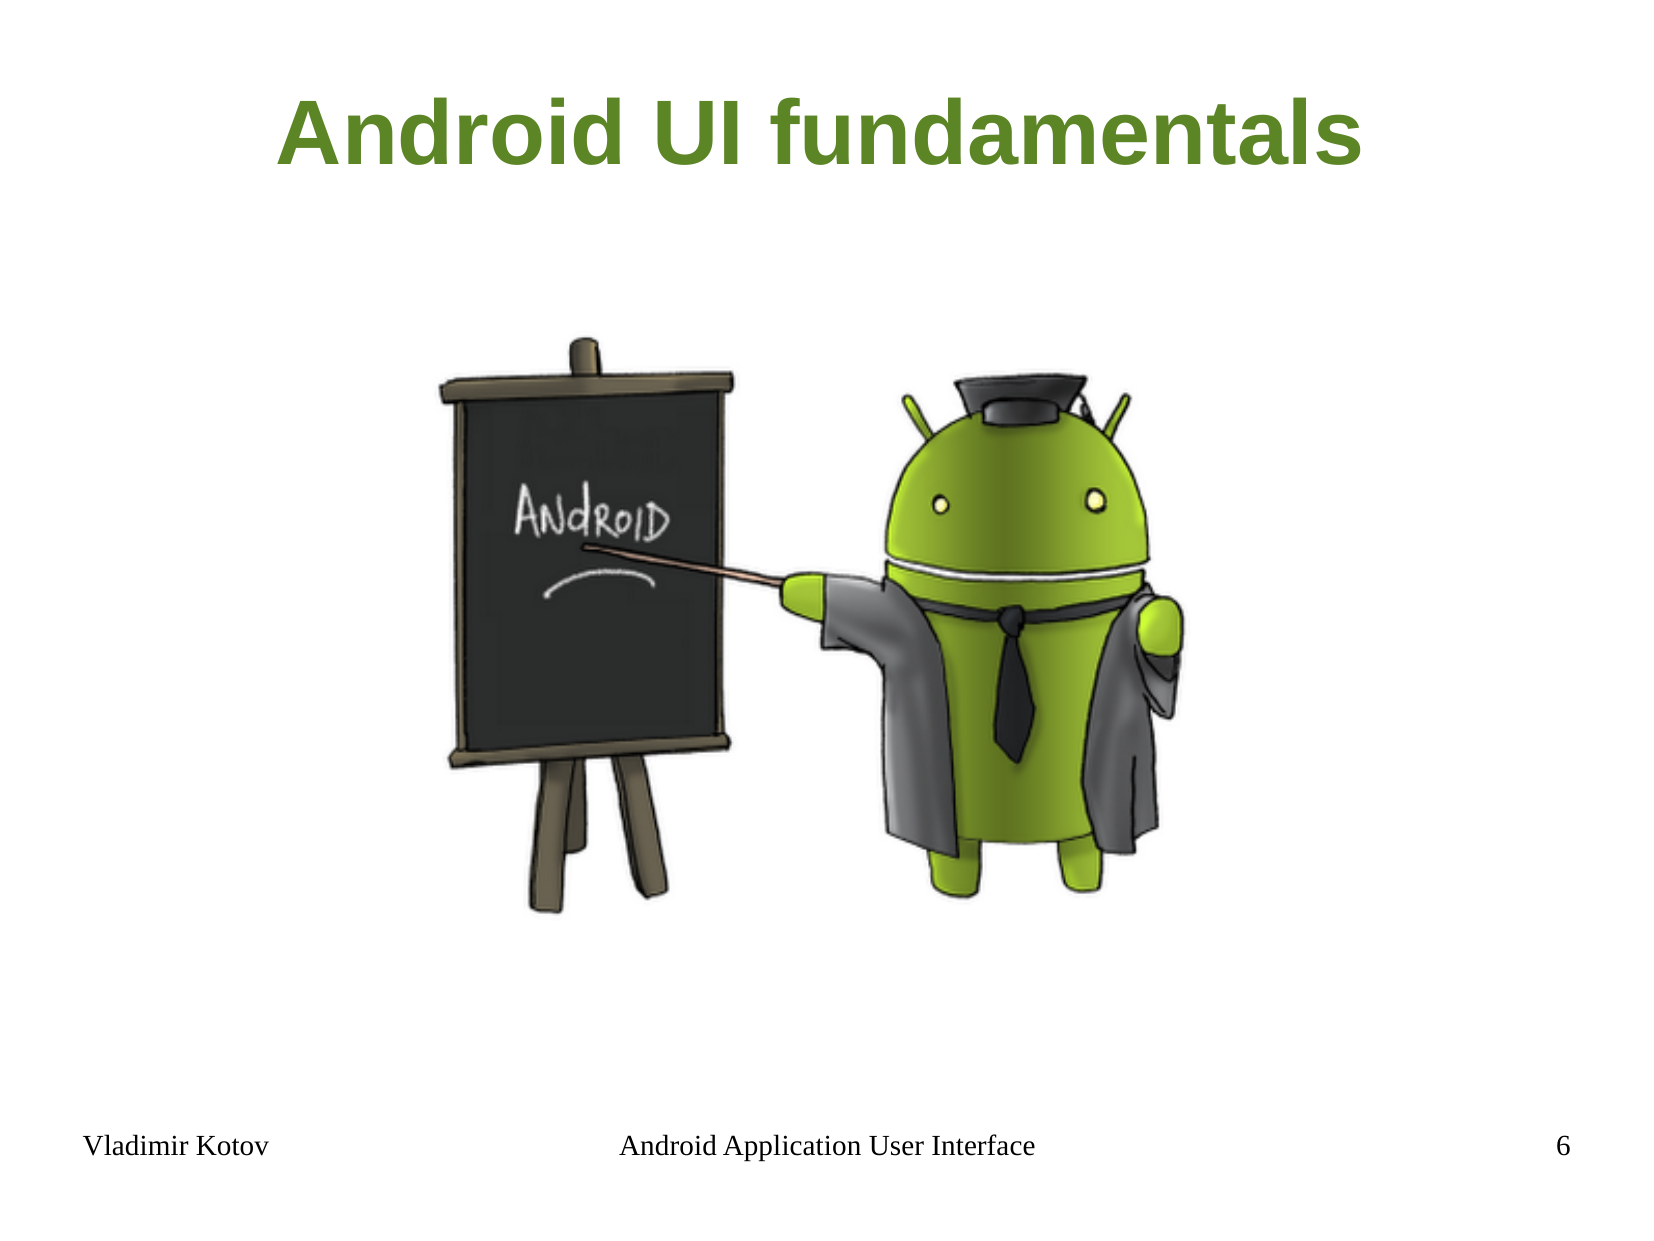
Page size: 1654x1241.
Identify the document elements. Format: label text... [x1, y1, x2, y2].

picture [402, 325, 1232, 936]
title Android UI fundamentals [76, 29, 1565, 237]
